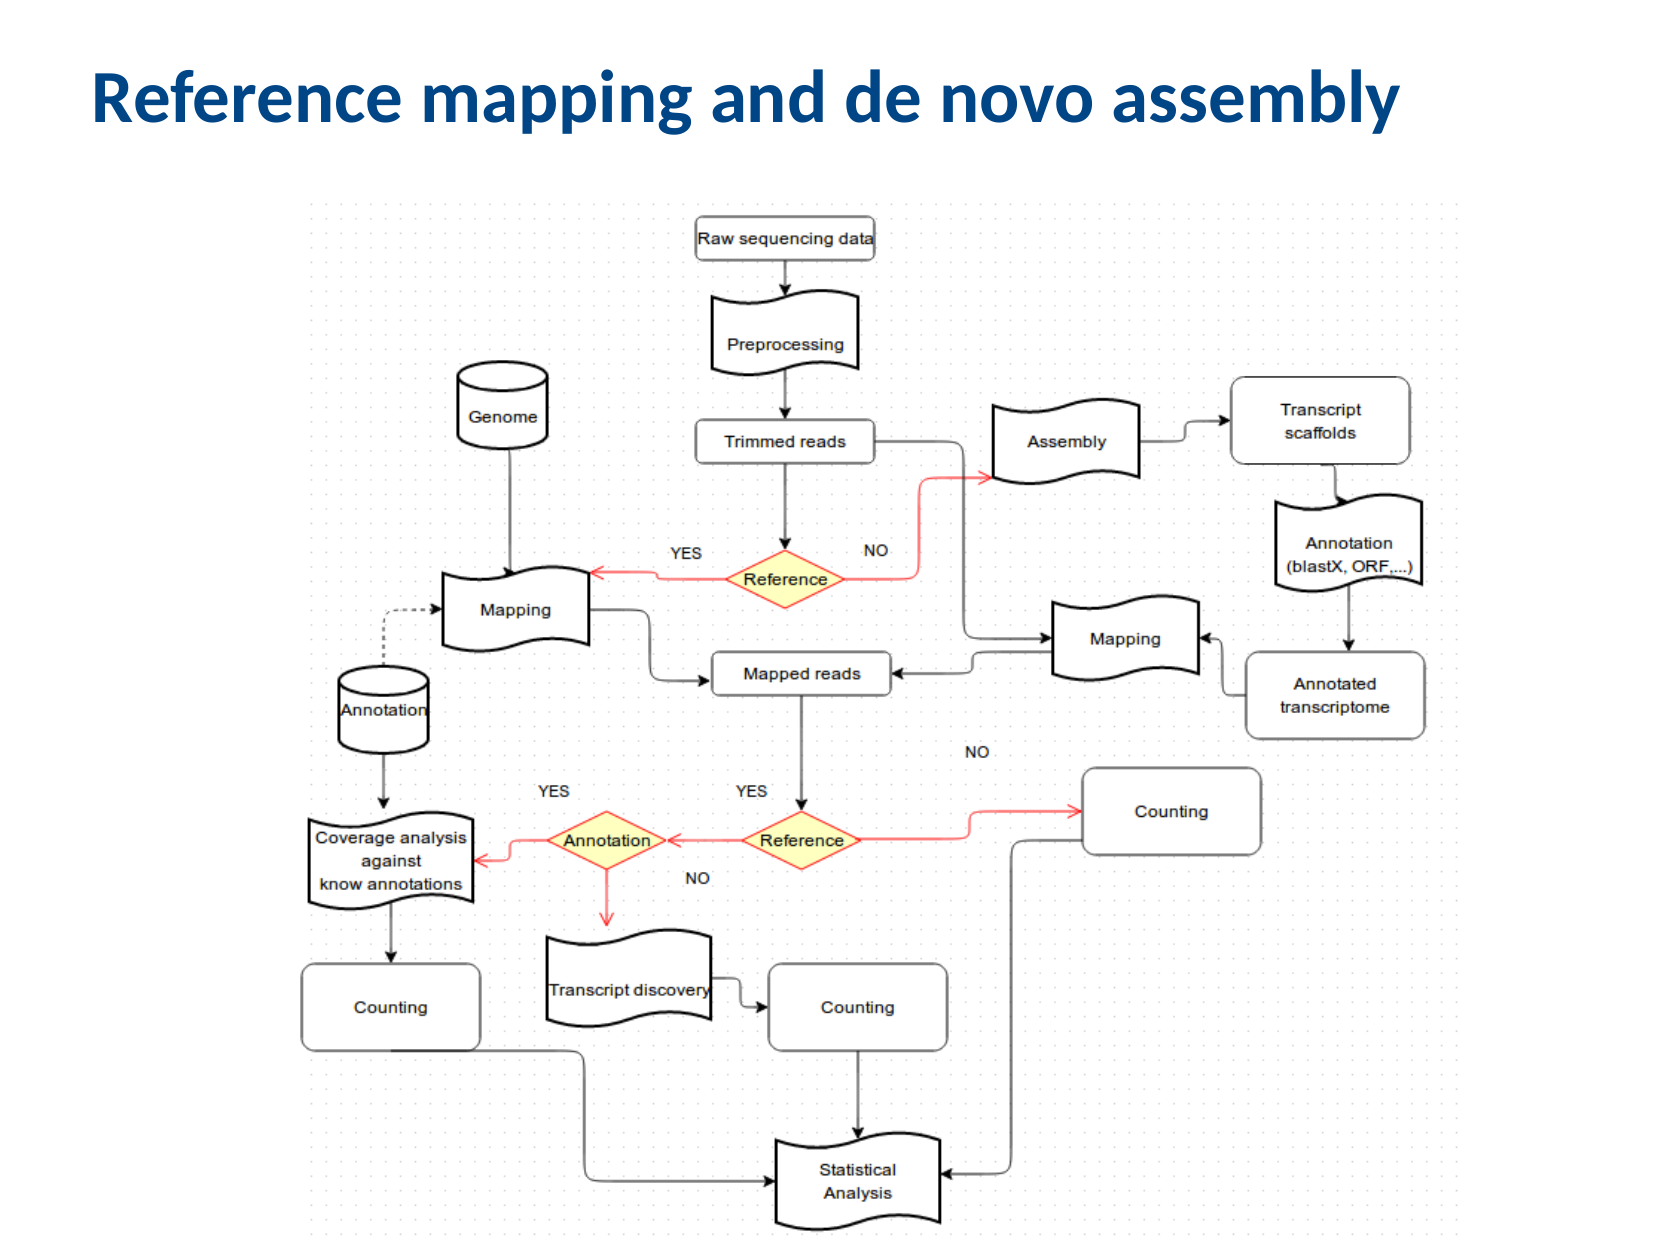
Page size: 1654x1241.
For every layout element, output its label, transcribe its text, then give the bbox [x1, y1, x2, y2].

title Reference mapping and de novo assembly [3, 0, 1491, 208]
picture [299, 198, 1462, 1241]
